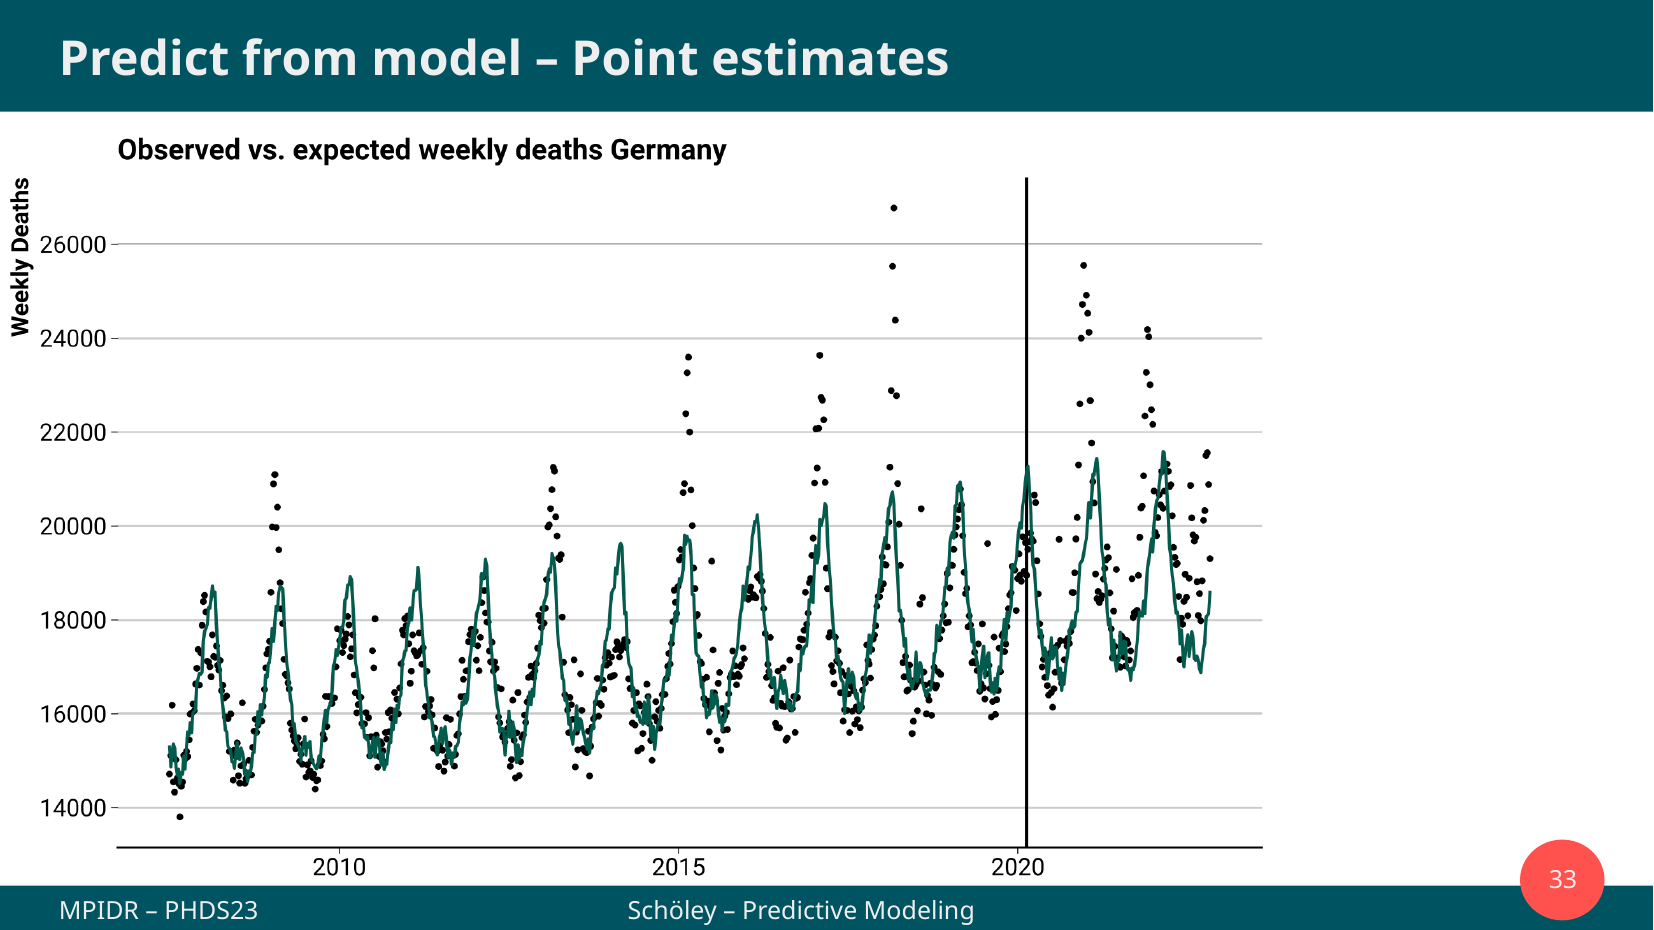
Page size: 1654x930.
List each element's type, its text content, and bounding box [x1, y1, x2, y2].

picture [0, 127, 1273, 892]
title Predict from model – Point estimates [58, 0, 1594, 117]
